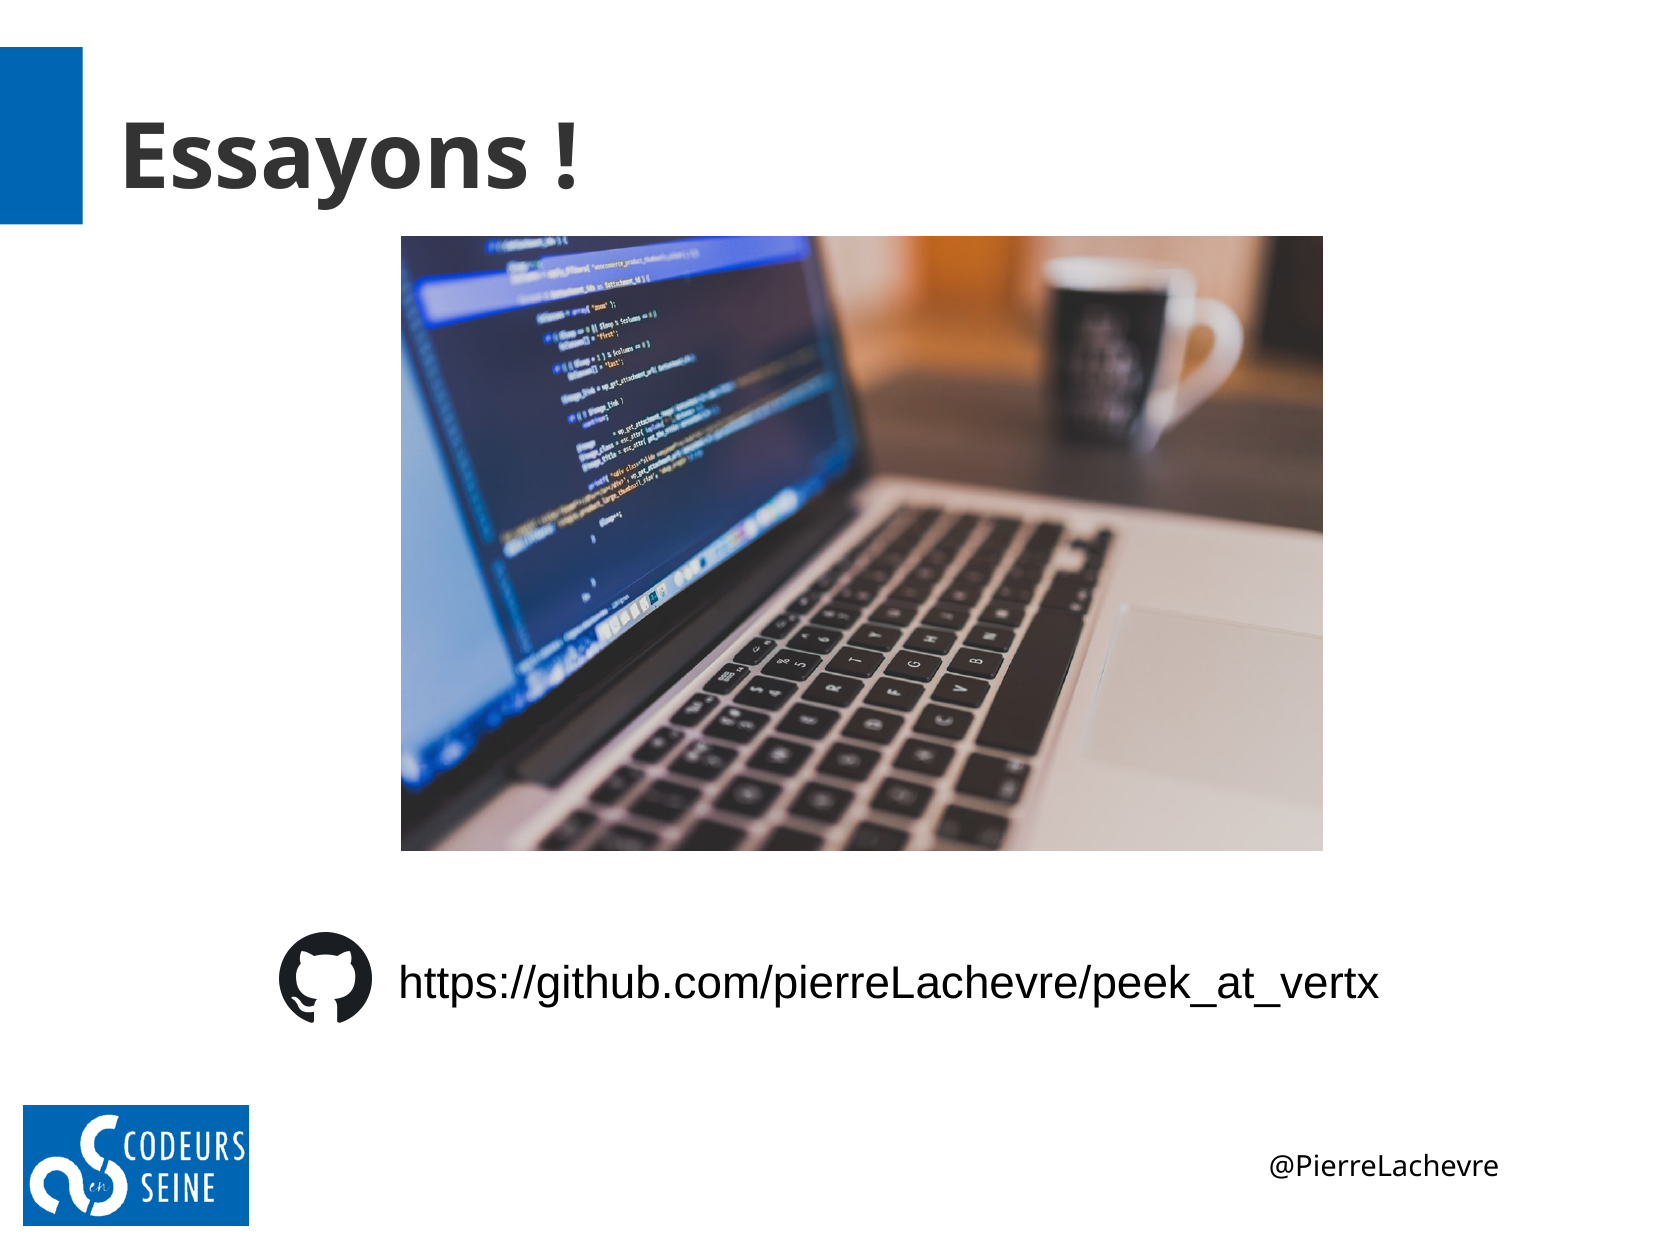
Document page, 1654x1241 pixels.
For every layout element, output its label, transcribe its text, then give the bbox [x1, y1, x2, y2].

text_box https://github.com/pierreLachevre/peek_at_vertx [383, 949, 1400, 1033]
picture [23, 1105, 249, 1226]
picture [401, 236, 1323, 851]
title Essayons ! [118, 49, 1571, 257]
picture [279, 932, 372, 1025]
